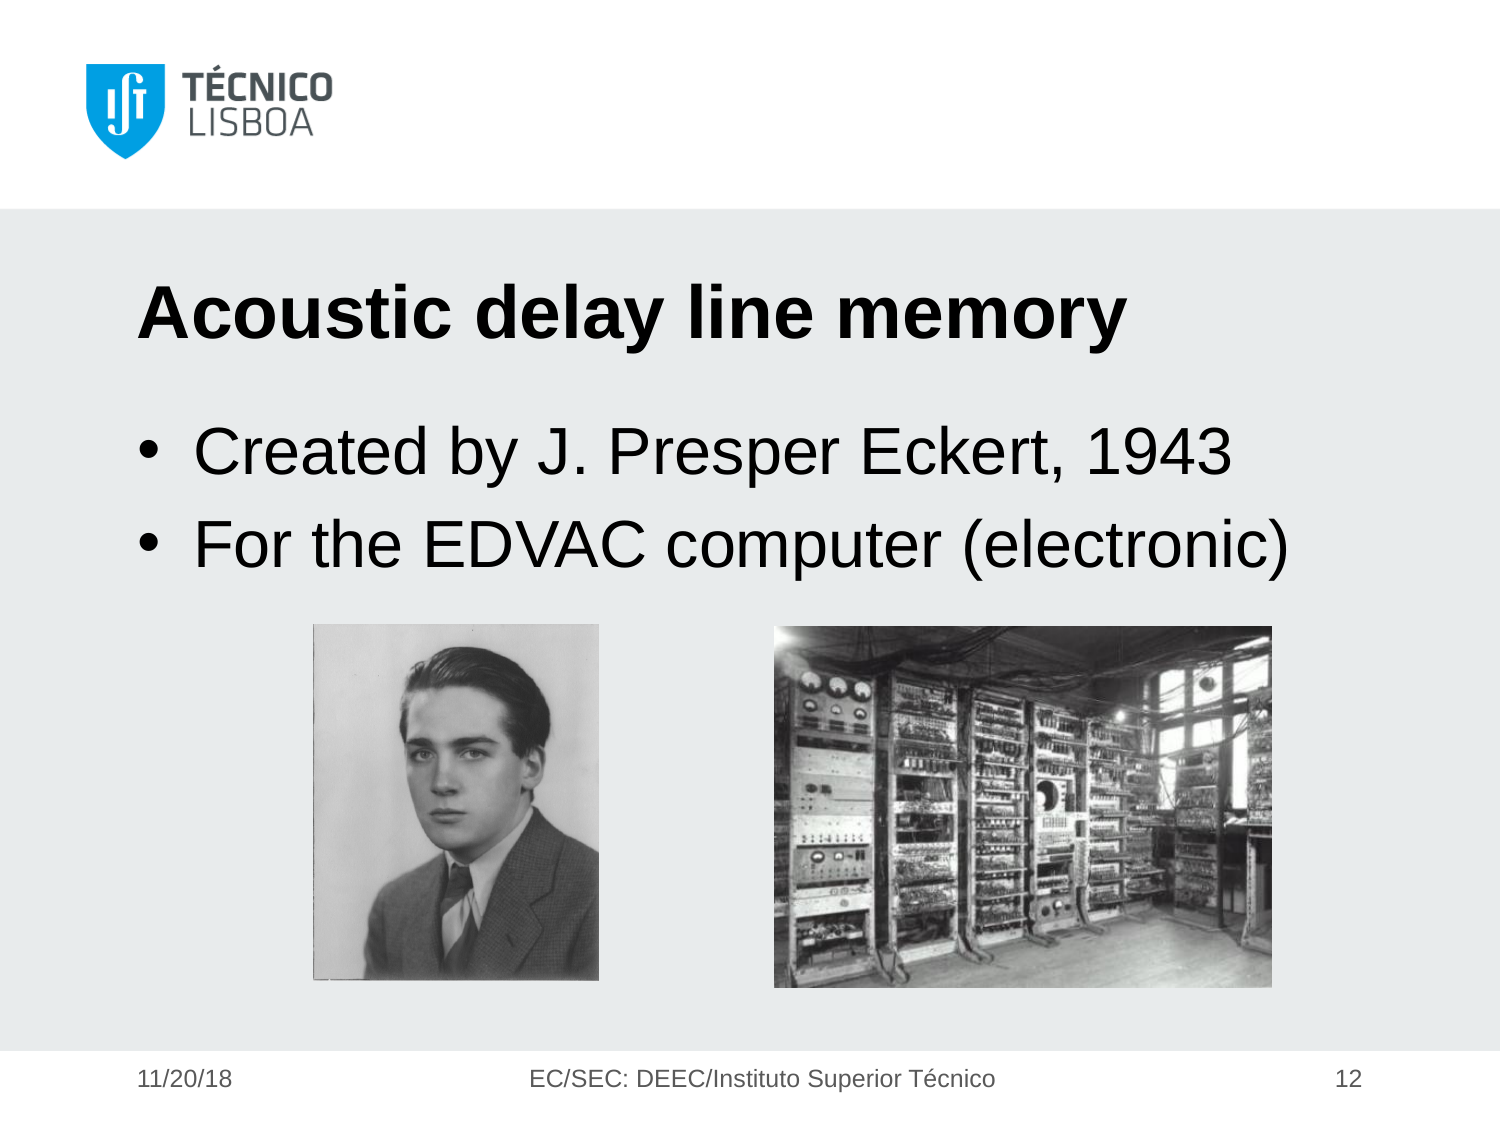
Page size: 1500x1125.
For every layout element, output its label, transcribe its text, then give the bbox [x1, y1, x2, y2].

picture [0, 0, 1500, 1125]
slide_number 11/20/18 [121, 1052, 425, 1103]
slide_number <number> [1077, 1052, 1378, 1103]
title Acoustic delay line memory [121, 237, 1378, 381]
list Created by J. Presper Eckert, 1943 For the EDVAC computer (electronic) [121, 400, 1378, 1005]
footer EC/SEC: DEEC/Instituto Superior Técnico [512, 1052, 1021, 1103]
